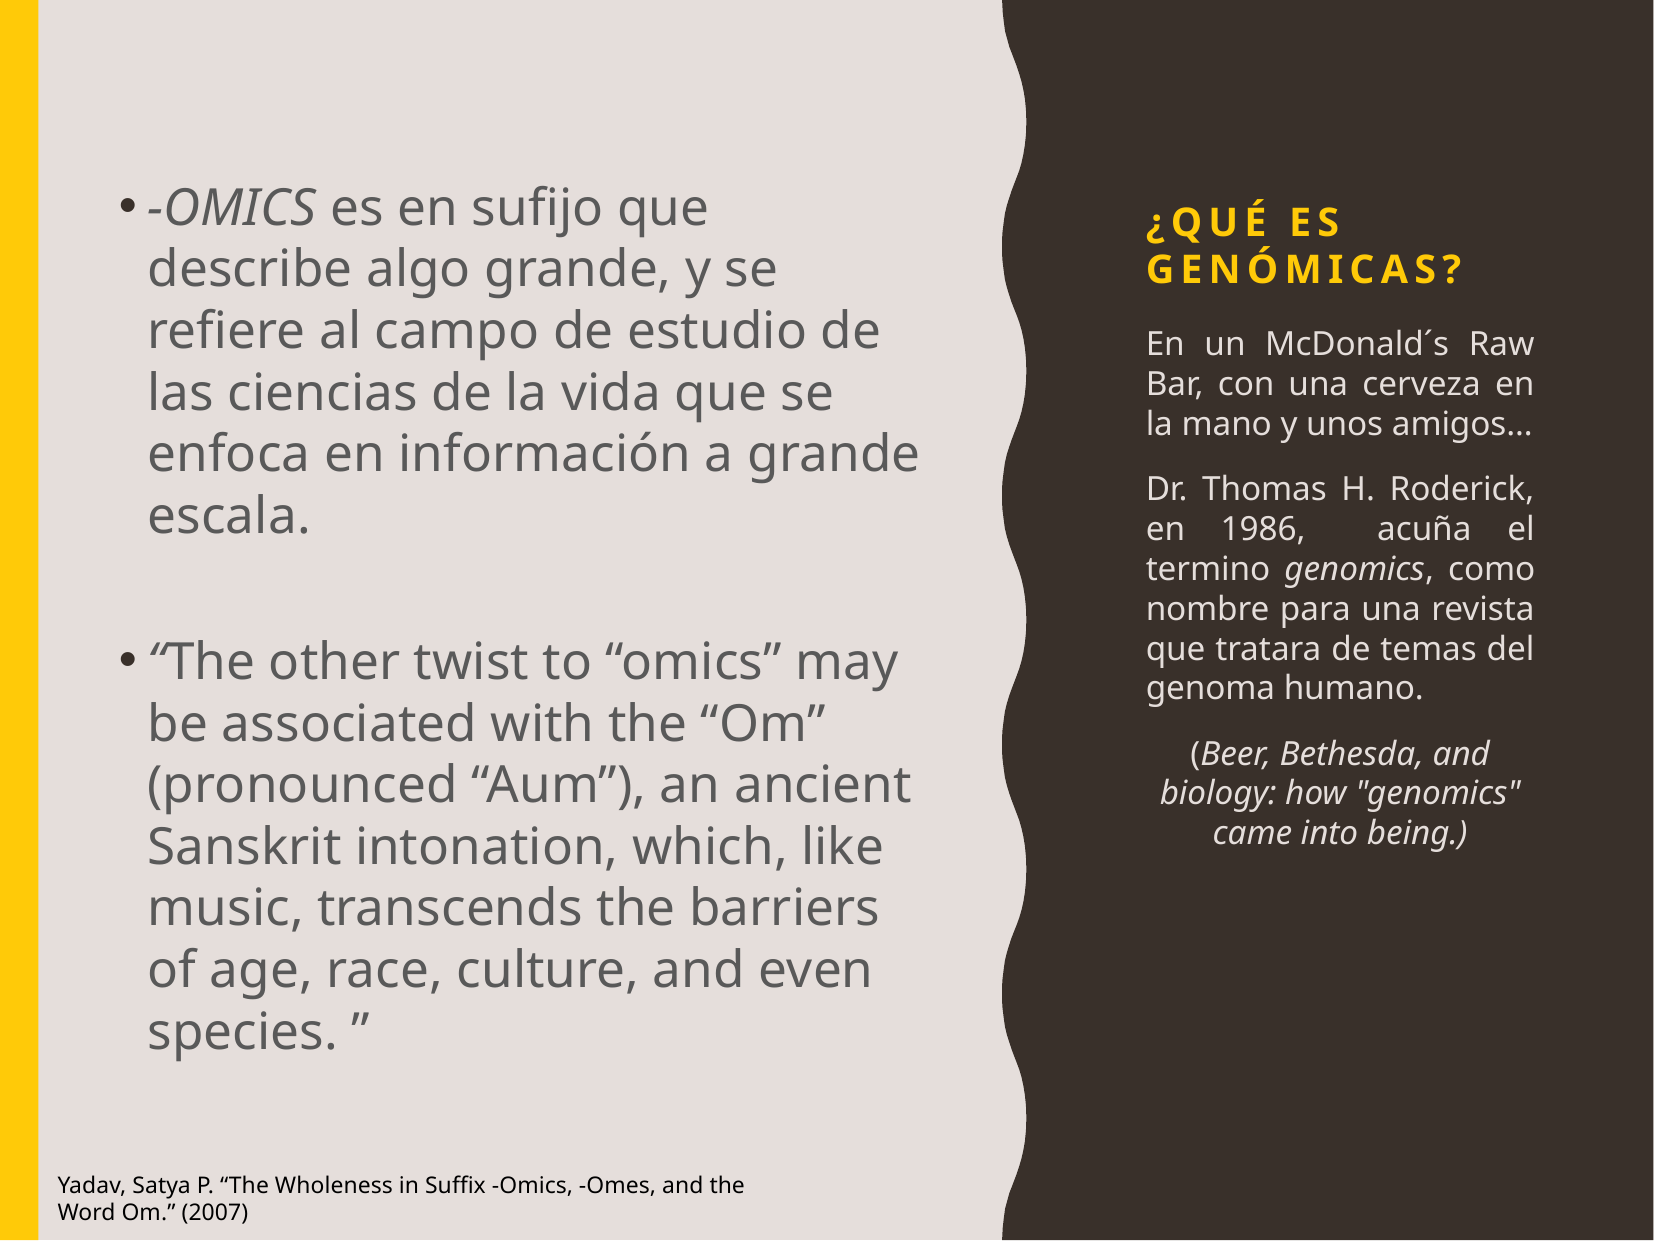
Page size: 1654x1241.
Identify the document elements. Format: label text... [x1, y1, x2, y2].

list En un McDonald´s Raw Bar, con una cerveza en la mano y unos amigos… Dr. Thomas H. Roderick, en 1986, acuña el termino genomics, como nombre para una revista que tratara de temas del genoma humano. (Beer, Bethesda, and biology: how "genomics" came into being.) [1130, 314, 1551, 1068]
list -OMICS es en sufijo que describe algo grande, y se refiere al campo de estudio de las ciencias de la vida que se enfoca en información a grande escala. “The other twist to “omics” may be associated with the “Om” (pronounced “Aum”), an ancient Sanskrit intonation, which, like music, transcends the barriers of age, race, culture, and even species. ” [103, 166, 939, 1068]
text_box Yadav, Satya P. “The Wholeness in Suffix -Omics, -Omes, and the Word Om.” (2007) [42, 1163, 870, 1233]
title ¿qué es genómicas? [1130, 82, 1551, 299]
